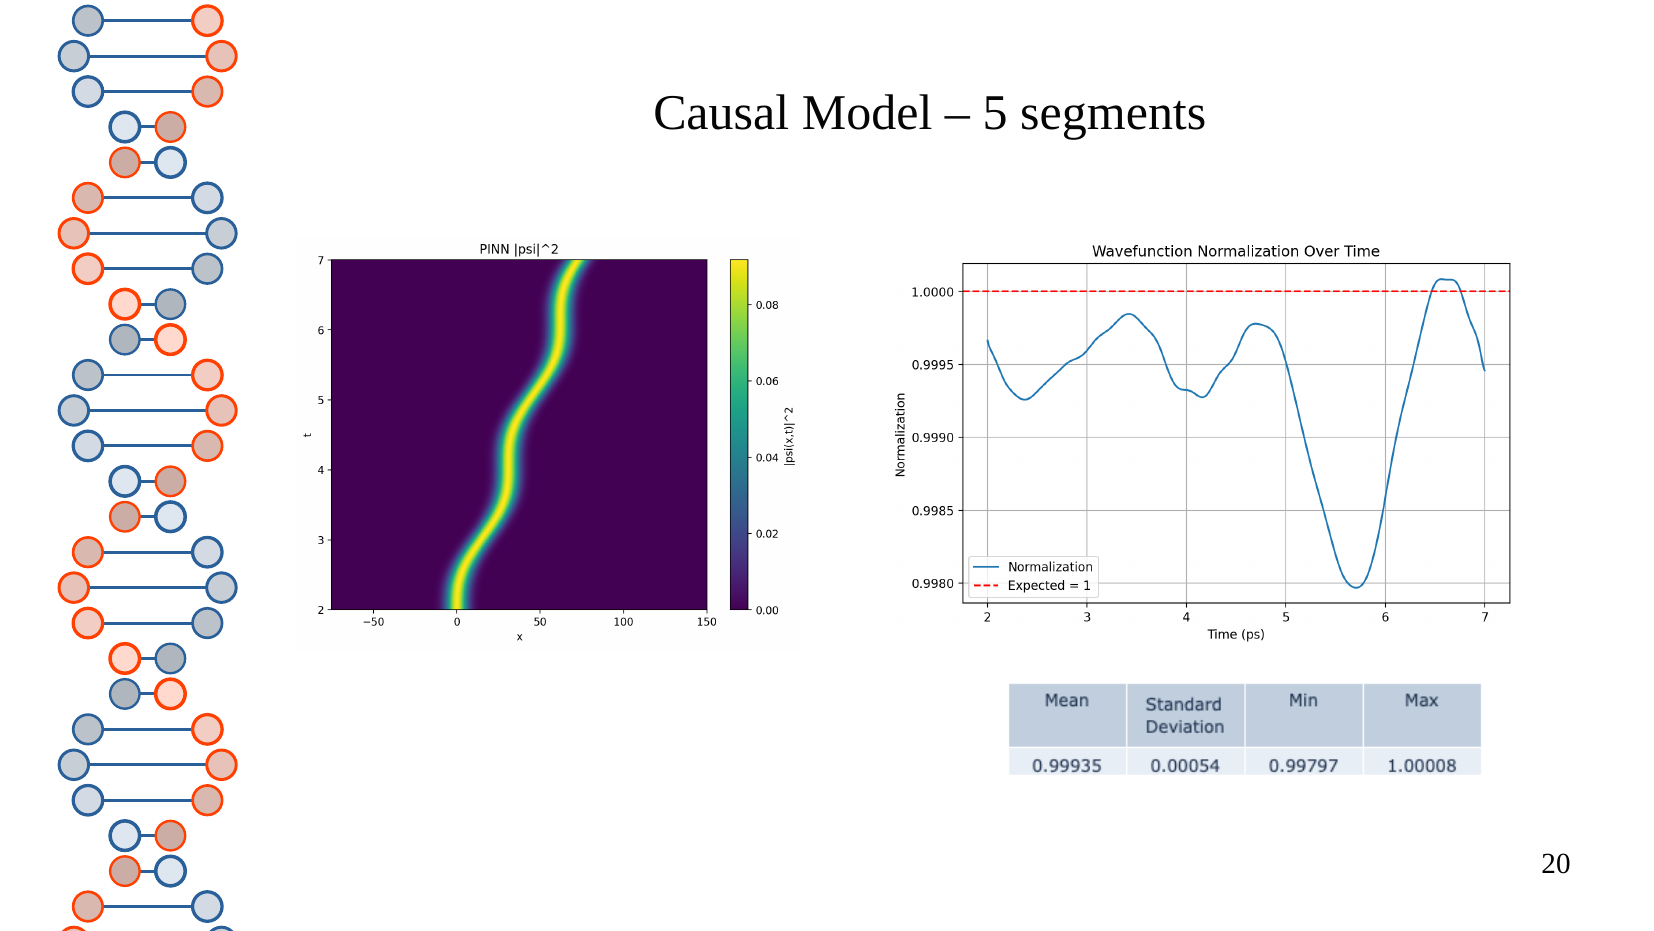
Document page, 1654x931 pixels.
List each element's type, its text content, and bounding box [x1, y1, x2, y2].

picture [885, 236, 1518, 650]
picture [295, 236, 801, 650]
title Causal Model – 5 segments [265, 35, 1595, 189]
picture [994, 666, 1509, 800]
